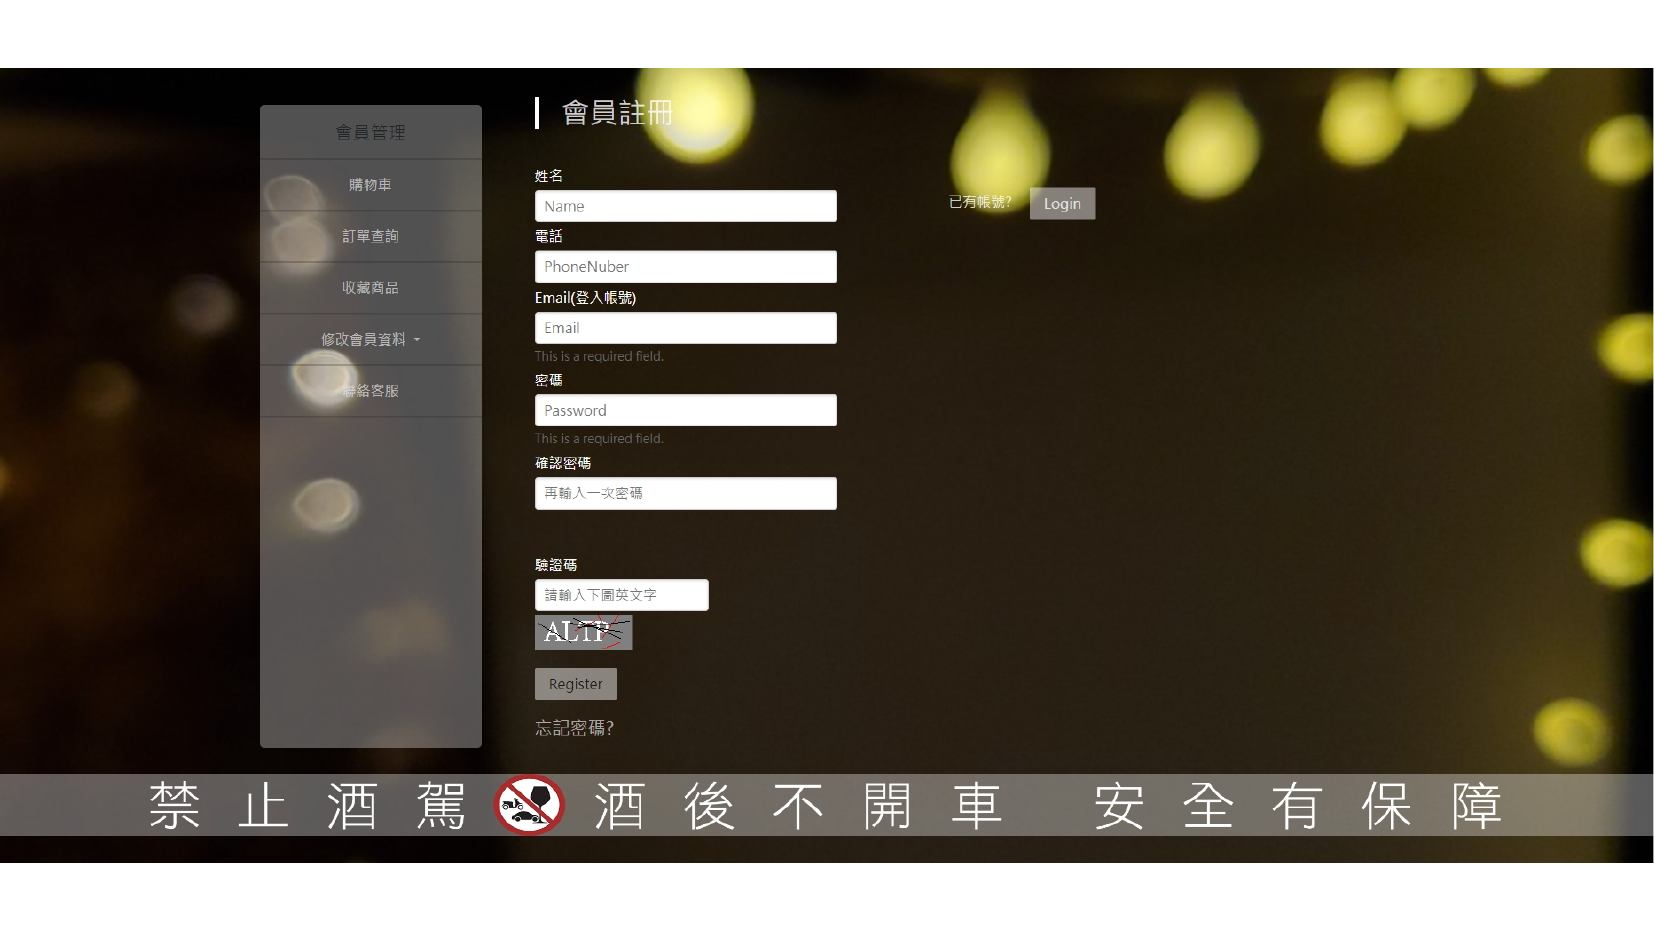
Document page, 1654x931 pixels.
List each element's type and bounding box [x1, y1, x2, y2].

picture [0, 68, 1654, 863]
